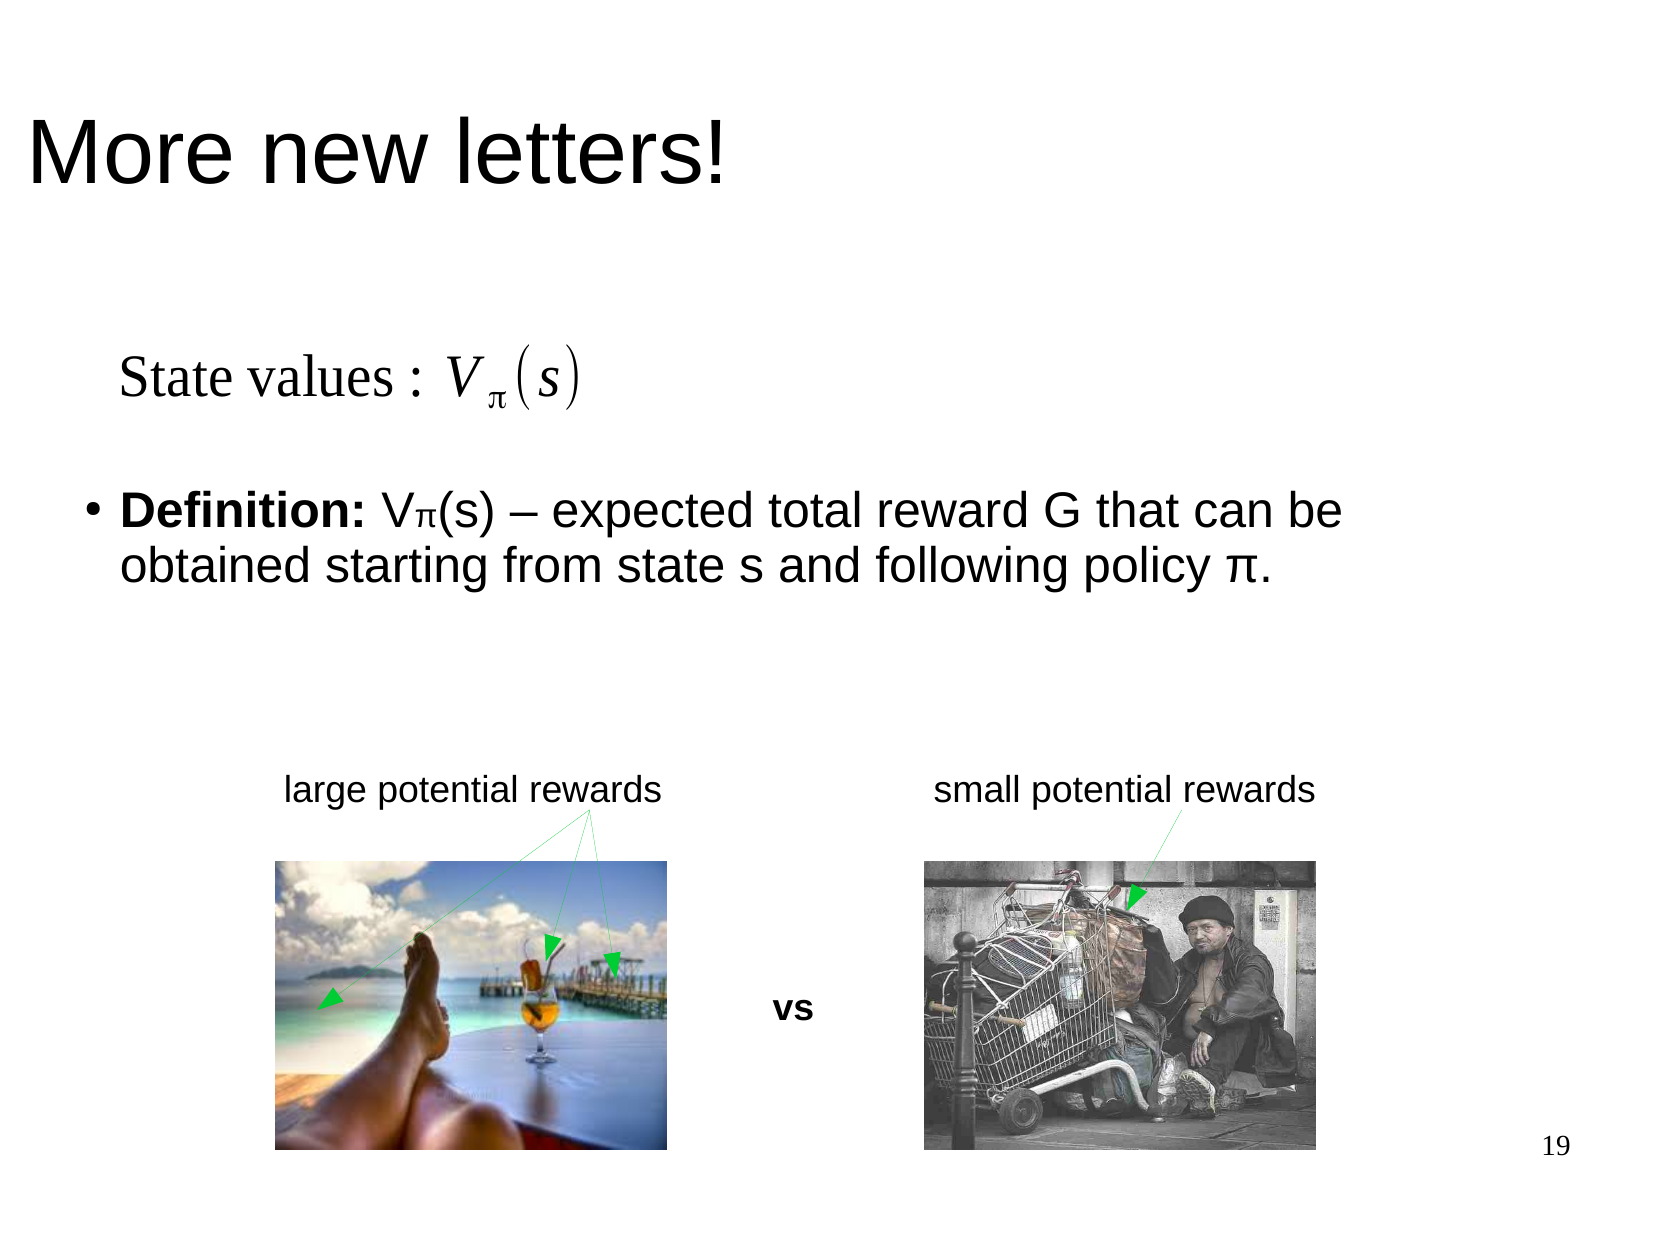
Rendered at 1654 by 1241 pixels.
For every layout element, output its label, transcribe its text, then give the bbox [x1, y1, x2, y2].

text_box More new letters! [11, 93, 1477, 211]
picture [924, 861, 1316, 1150]
text_box large potential rewards [269, 761, 693, 819]
chart [104, 340, 596, 413]
text_box Definition: Vπ(s) – expected total reward G that can be obtained starting from state s and following policy π. [34, 418, 1361, 603]
picture [275, 861, 667, 1150]
text_box vs [757, 979, 830, 1037]
text_box small potential rewards [918, 761, 1343, 819]
